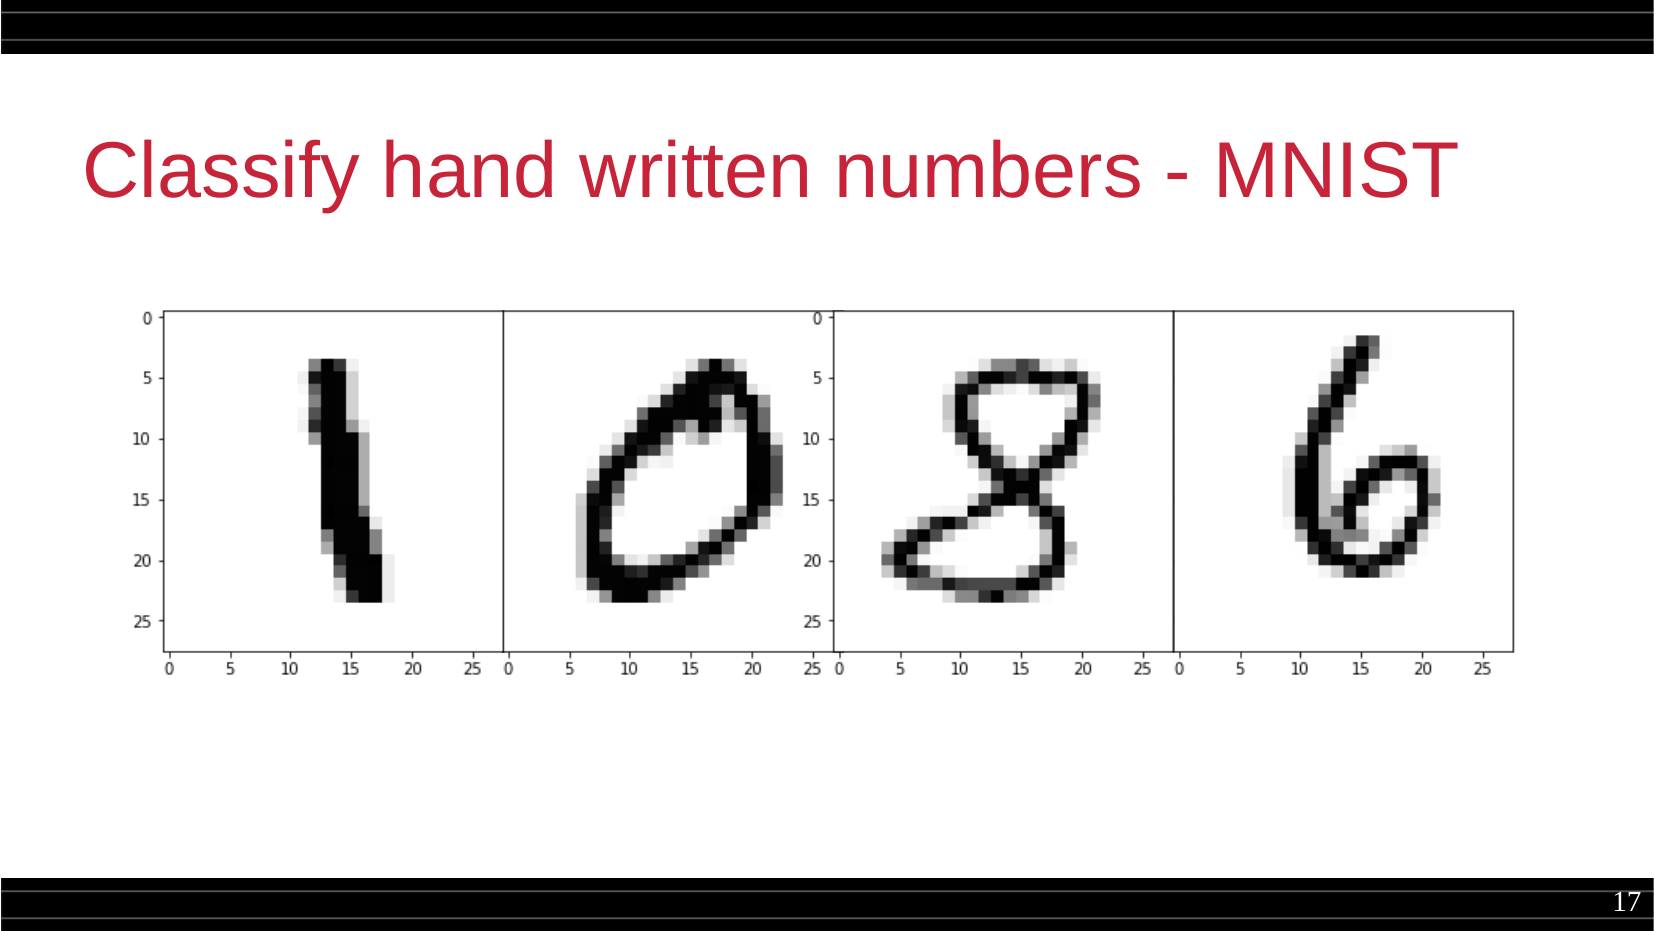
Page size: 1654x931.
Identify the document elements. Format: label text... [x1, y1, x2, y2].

title Classify hand written numbers - MNIST [82, 92, 1571, 249]
picture [1, 0, 1654, 54]
picture [1, 878, 1654, 931]
picture [121, 295, 1530, 689]
